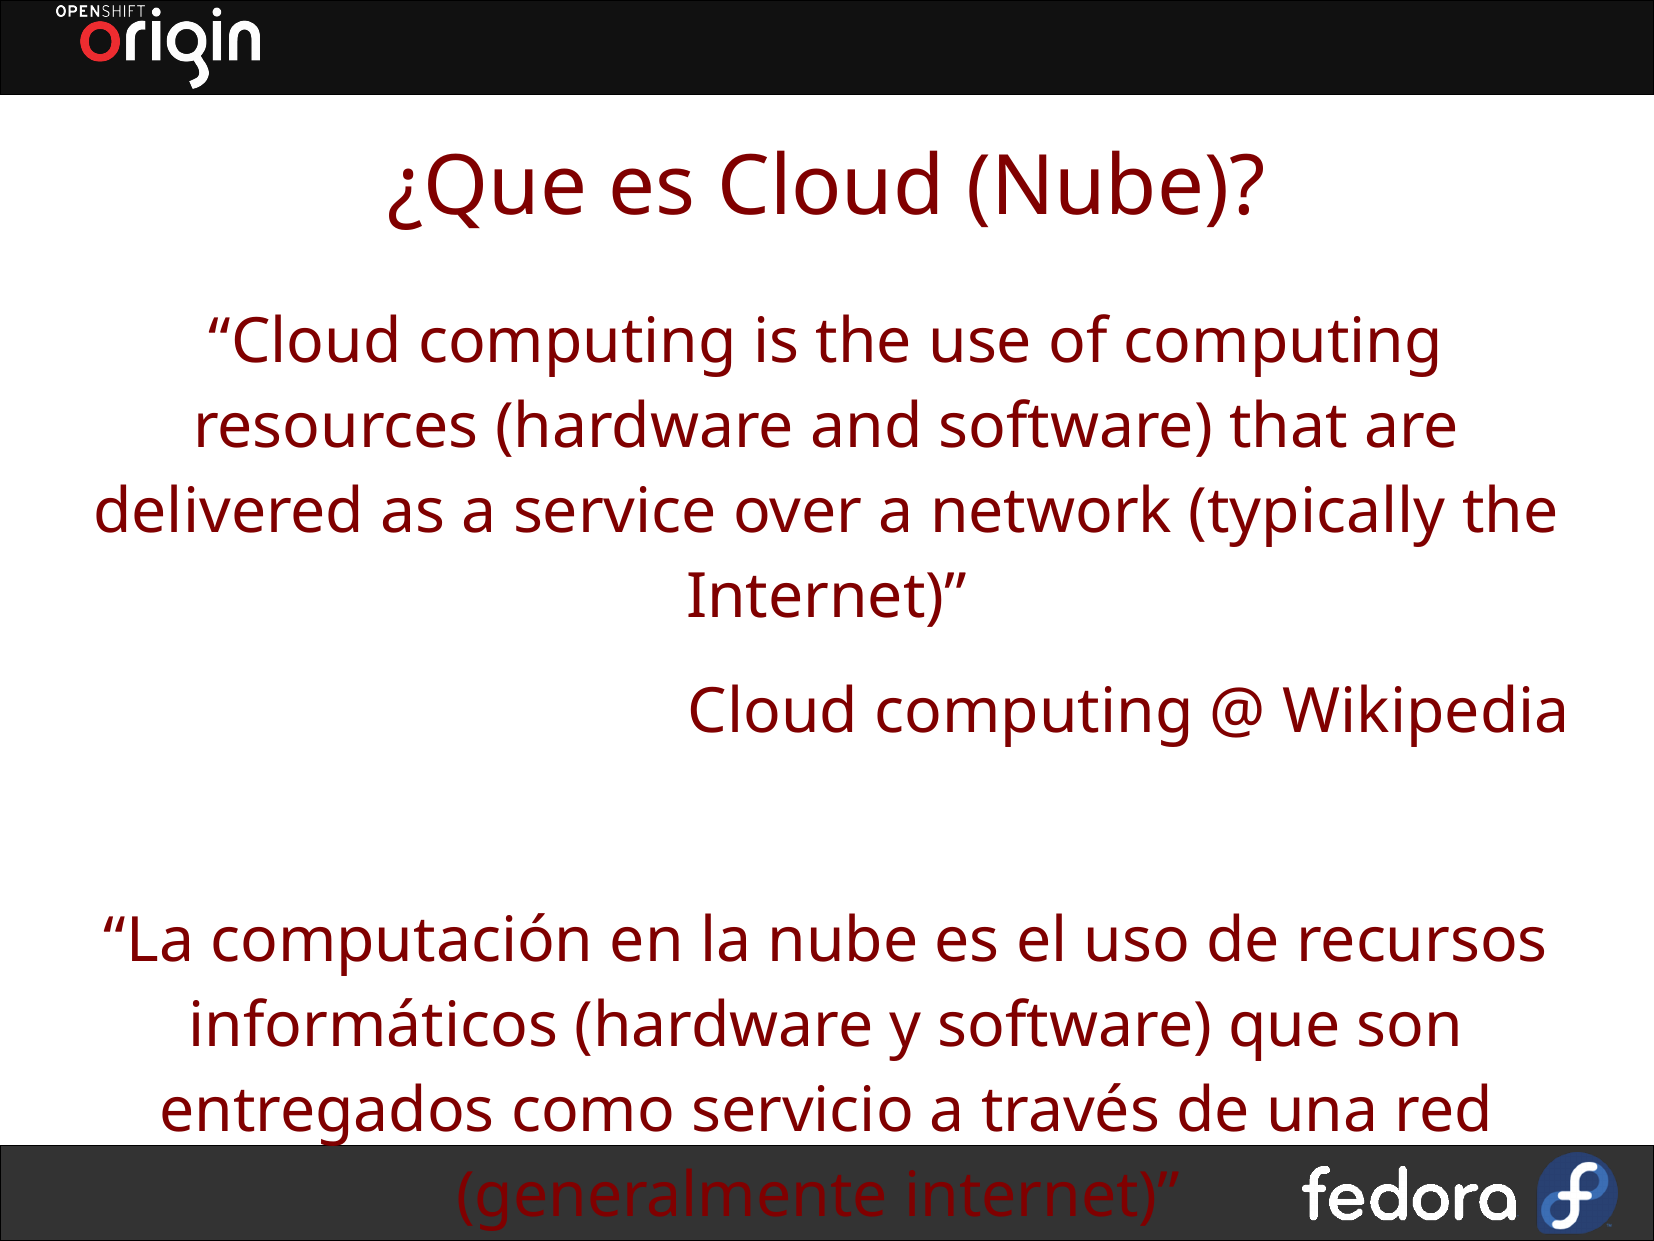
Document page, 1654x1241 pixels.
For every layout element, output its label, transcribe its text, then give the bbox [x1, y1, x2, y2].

picture [1299, 1151, 1619, 1235]
subtitle “Cloud computing is the use of computing resources (hardware and software) that are delivered as a service over a network (typically the Internet)” Cloud computing @ Wikipedia “La computación en la nube es el uso de recursos informáticos (hardware y software) que son entregados como servicio a través de una red (generalmente internet)” [82, 296, 1571, 1099]
picture [56, 5, 260, 89]
title ¿Que es Cloud (Nube)? [82, 78, 1571, 287]
